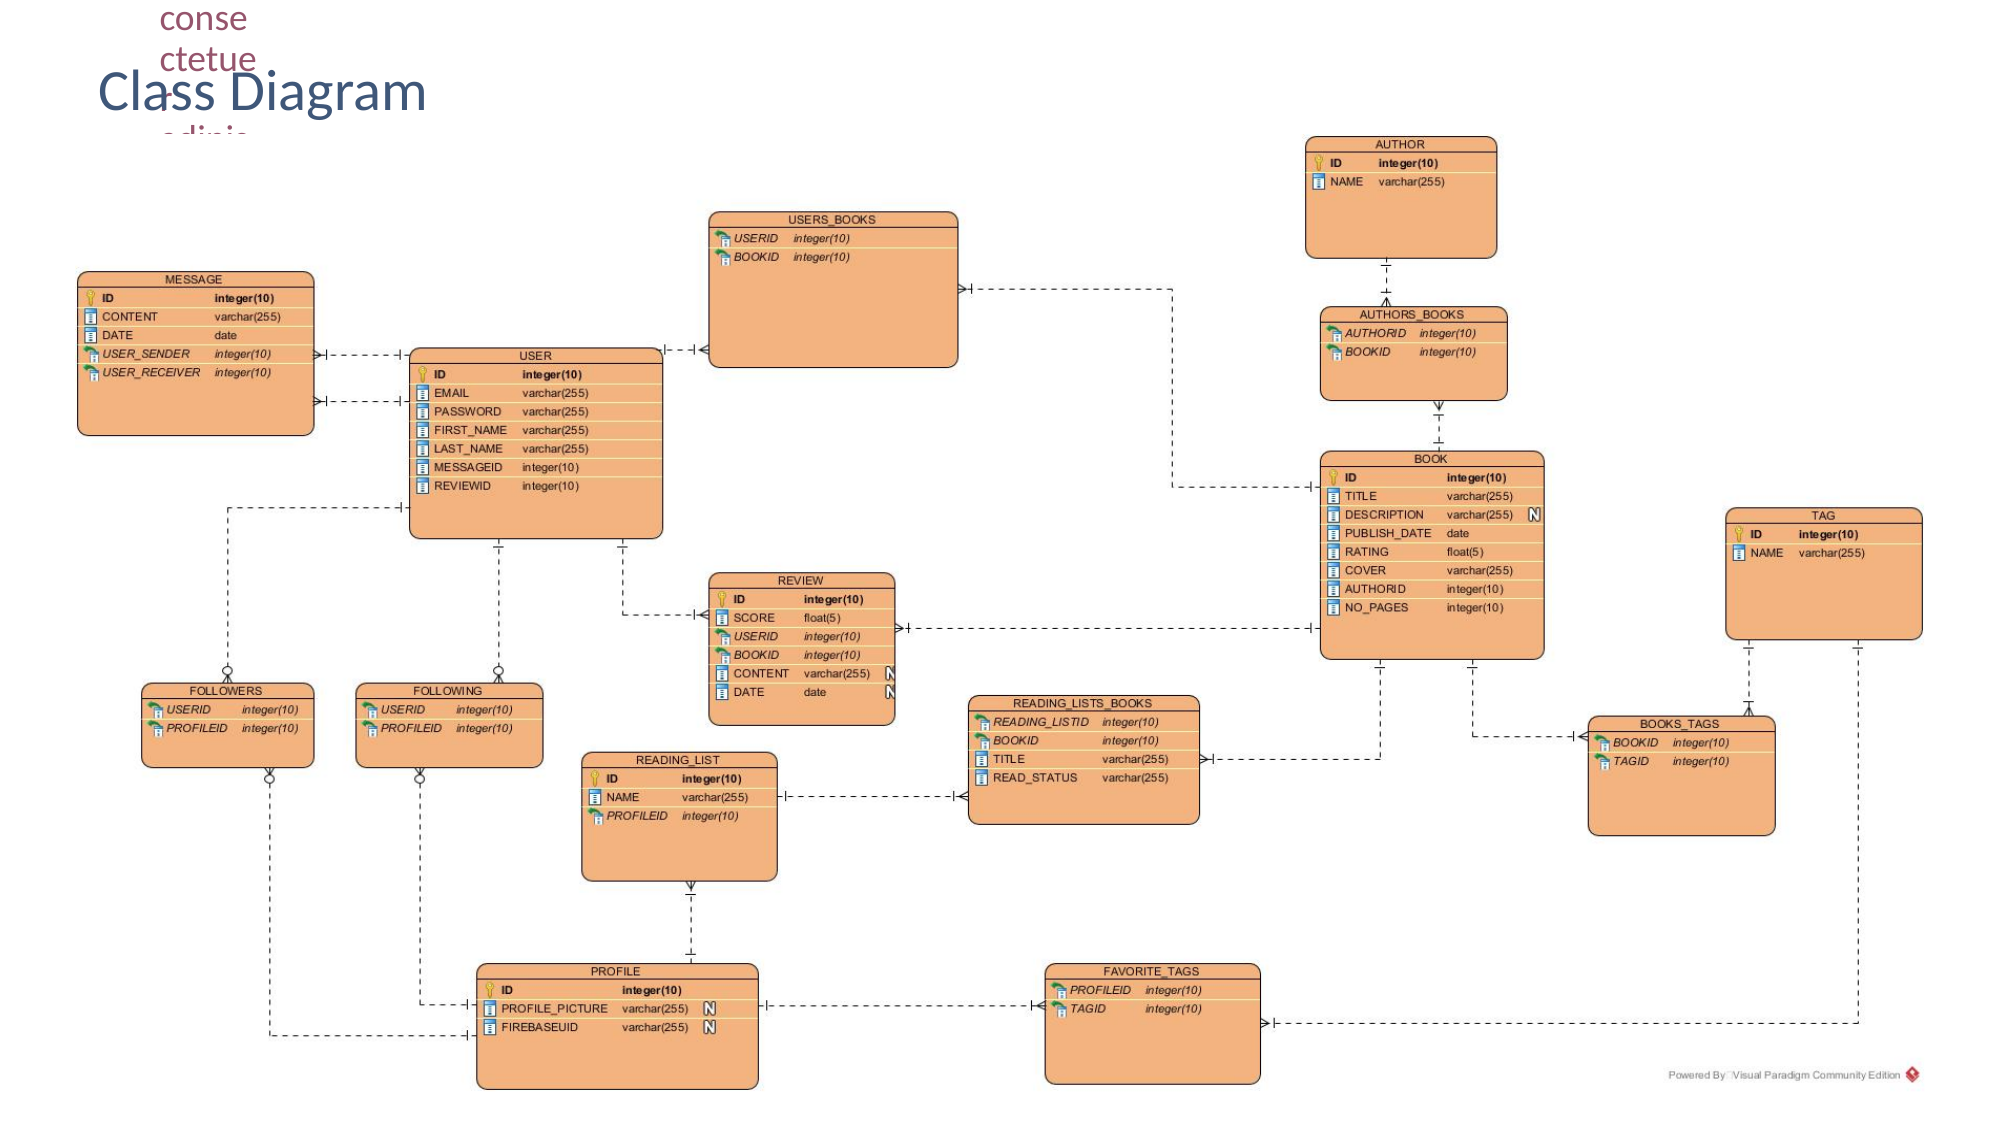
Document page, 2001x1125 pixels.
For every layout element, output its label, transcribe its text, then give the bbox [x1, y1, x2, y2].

title Class Diagram [75, 45, 1640, 134]
picture [75, 134, 1925, 1092]
